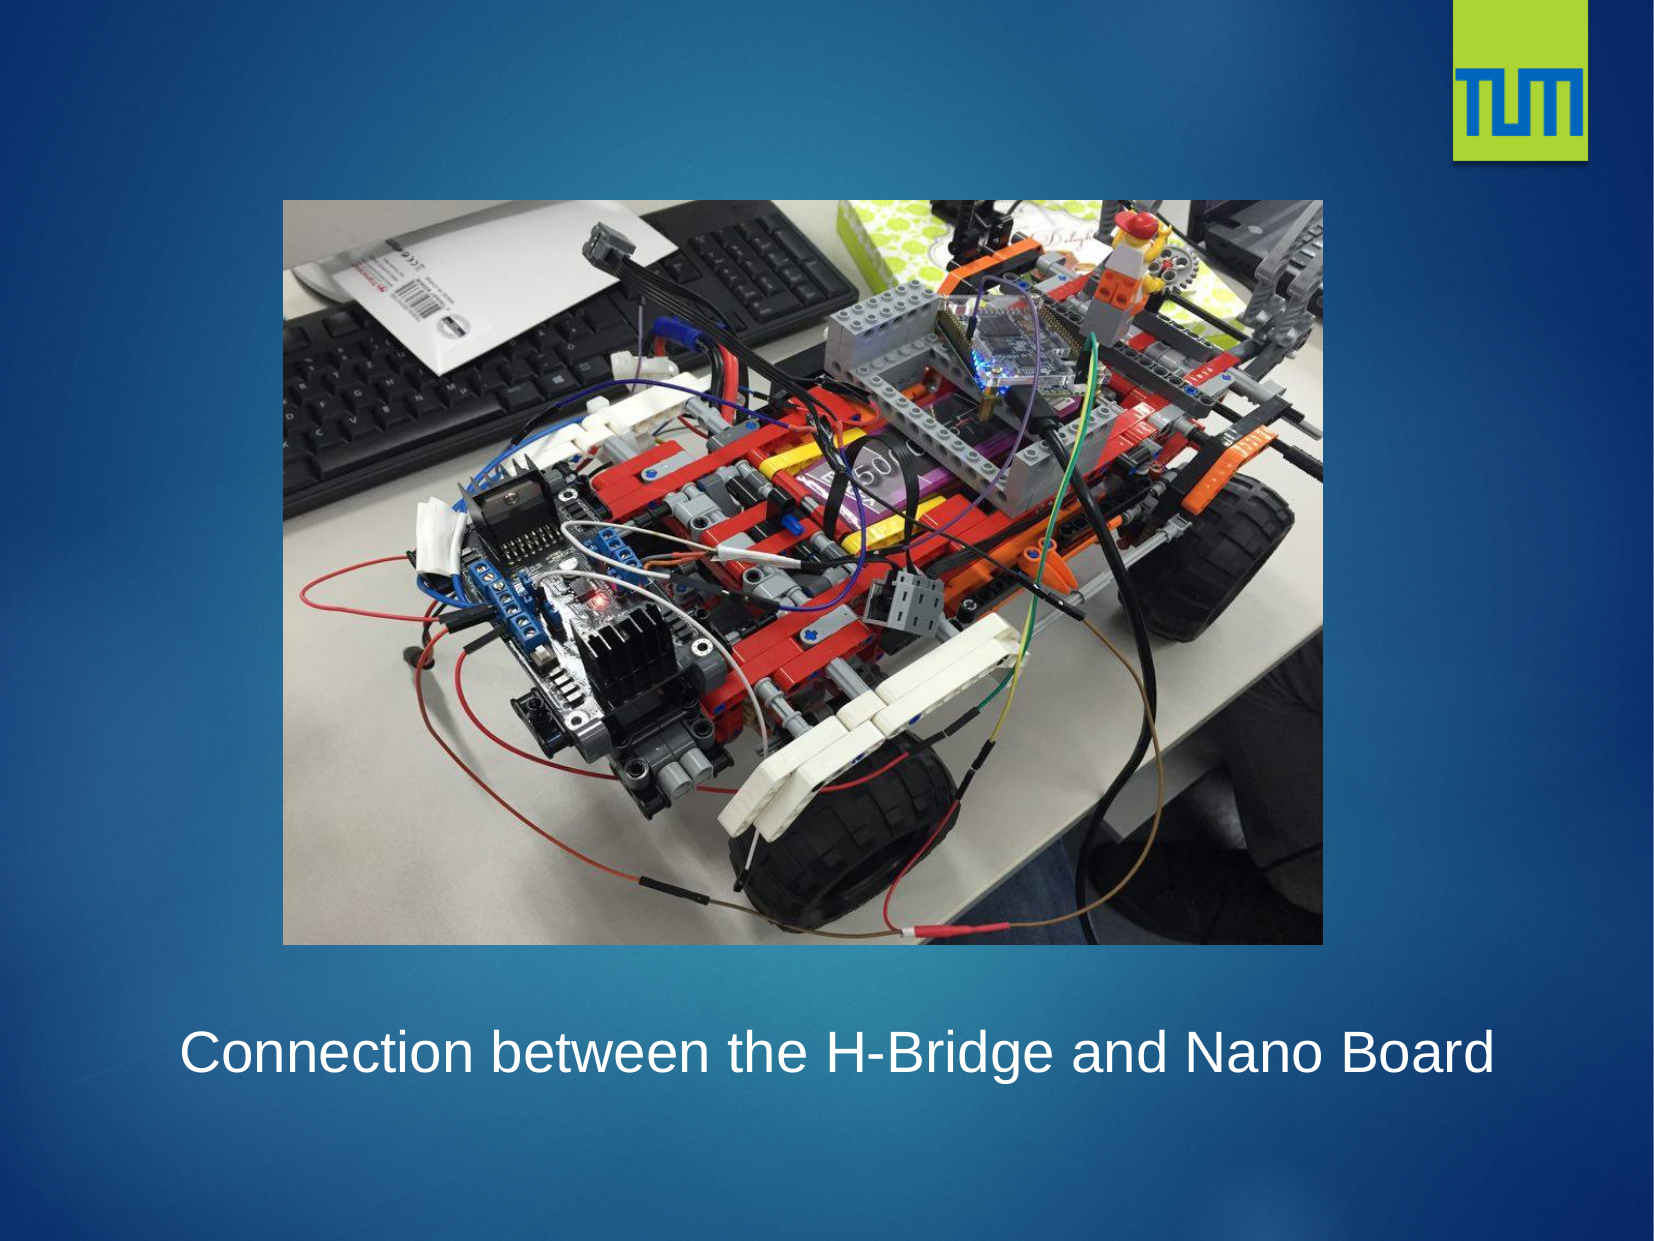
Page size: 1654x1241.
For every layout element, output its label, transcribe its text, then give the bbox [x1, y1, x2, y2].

picture [0, 0, 1654, 1241]
subtitle Connection between the H-Bridge and Nano Board [94, 922, 1583, 1182]
